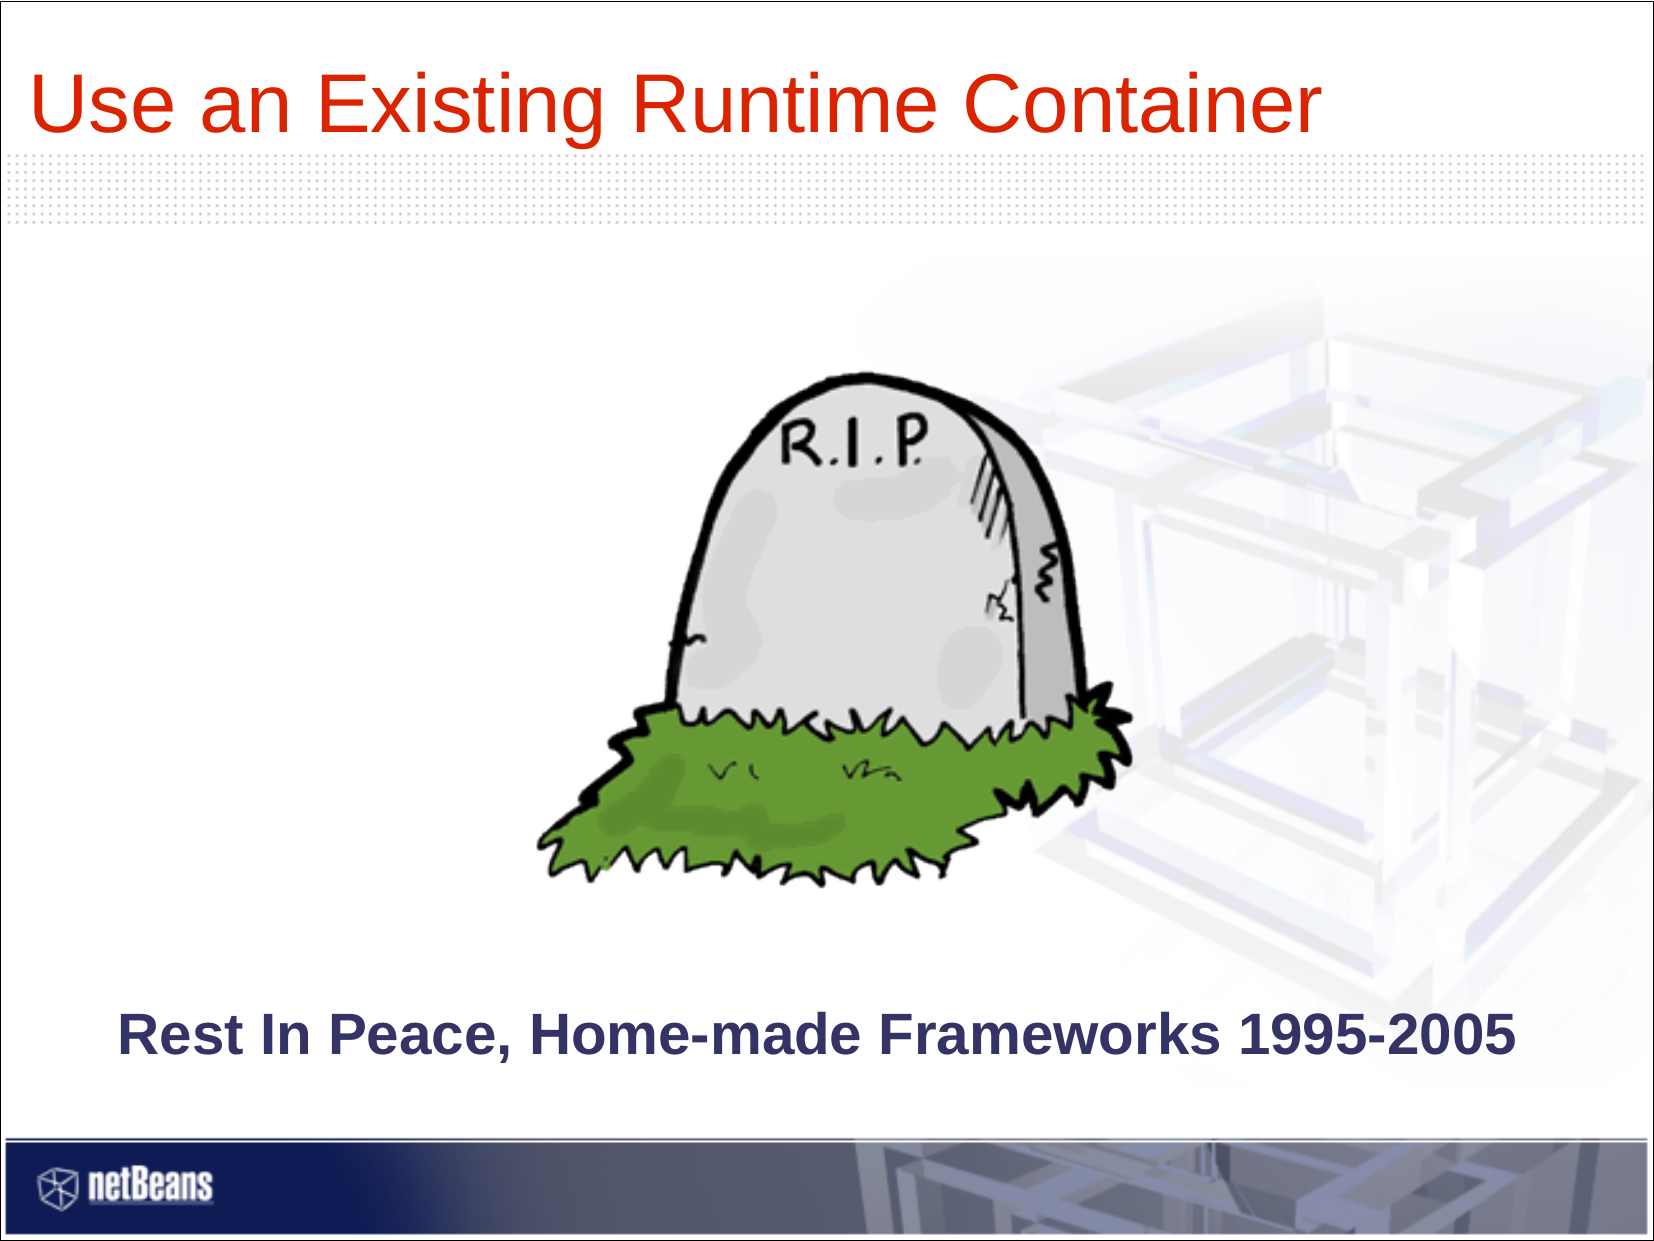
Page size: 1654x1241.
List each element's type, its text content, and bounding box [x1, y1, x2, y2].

list Rest In Peace, Home-made Frameworks 1995-2005 [99, 993, 1600, 1113]
picture [1, 2, 1653, 1240]
title Use an Existing Runtime Container [28, 56, 1619, 151]
